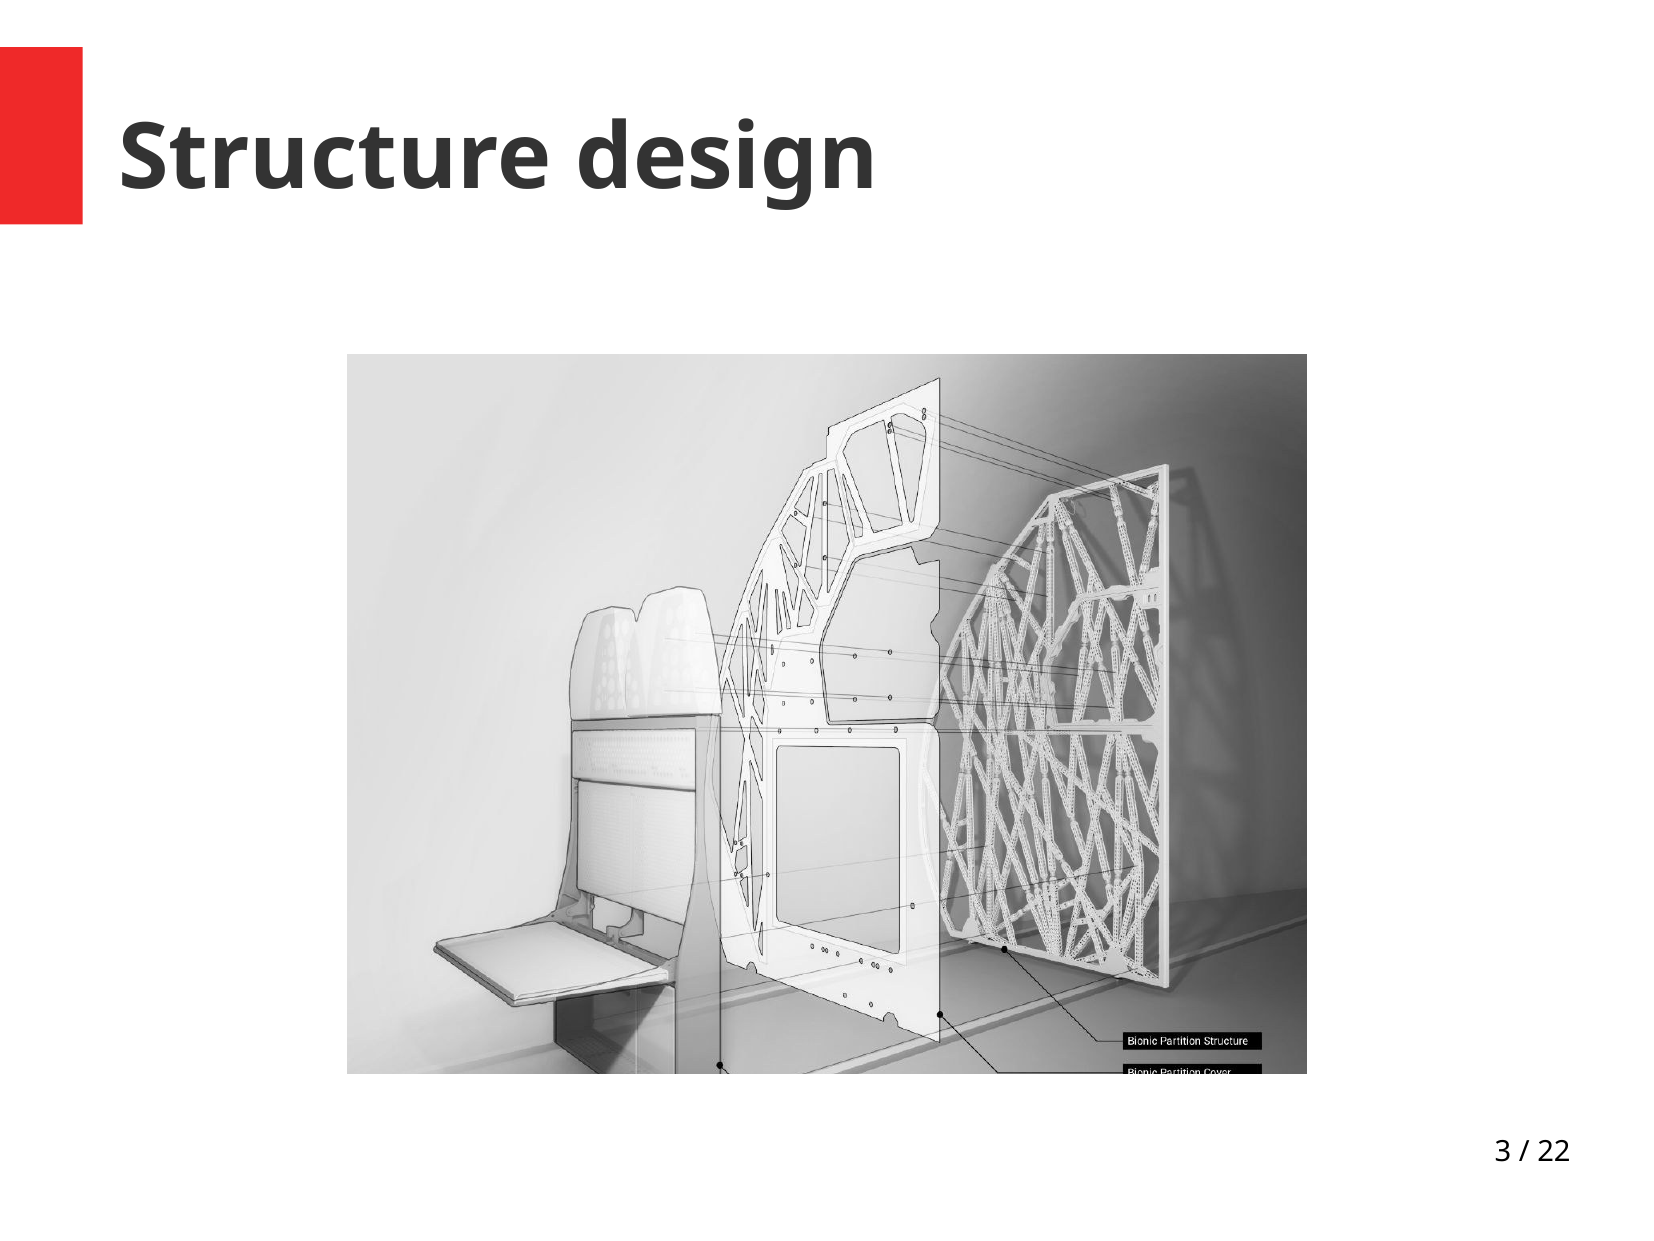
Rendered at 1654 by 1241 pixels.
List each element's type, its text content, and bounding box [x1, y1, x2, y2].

title Structure design [118, 49, 1571, 257]
picture [347, 354, 1307, 1074]
